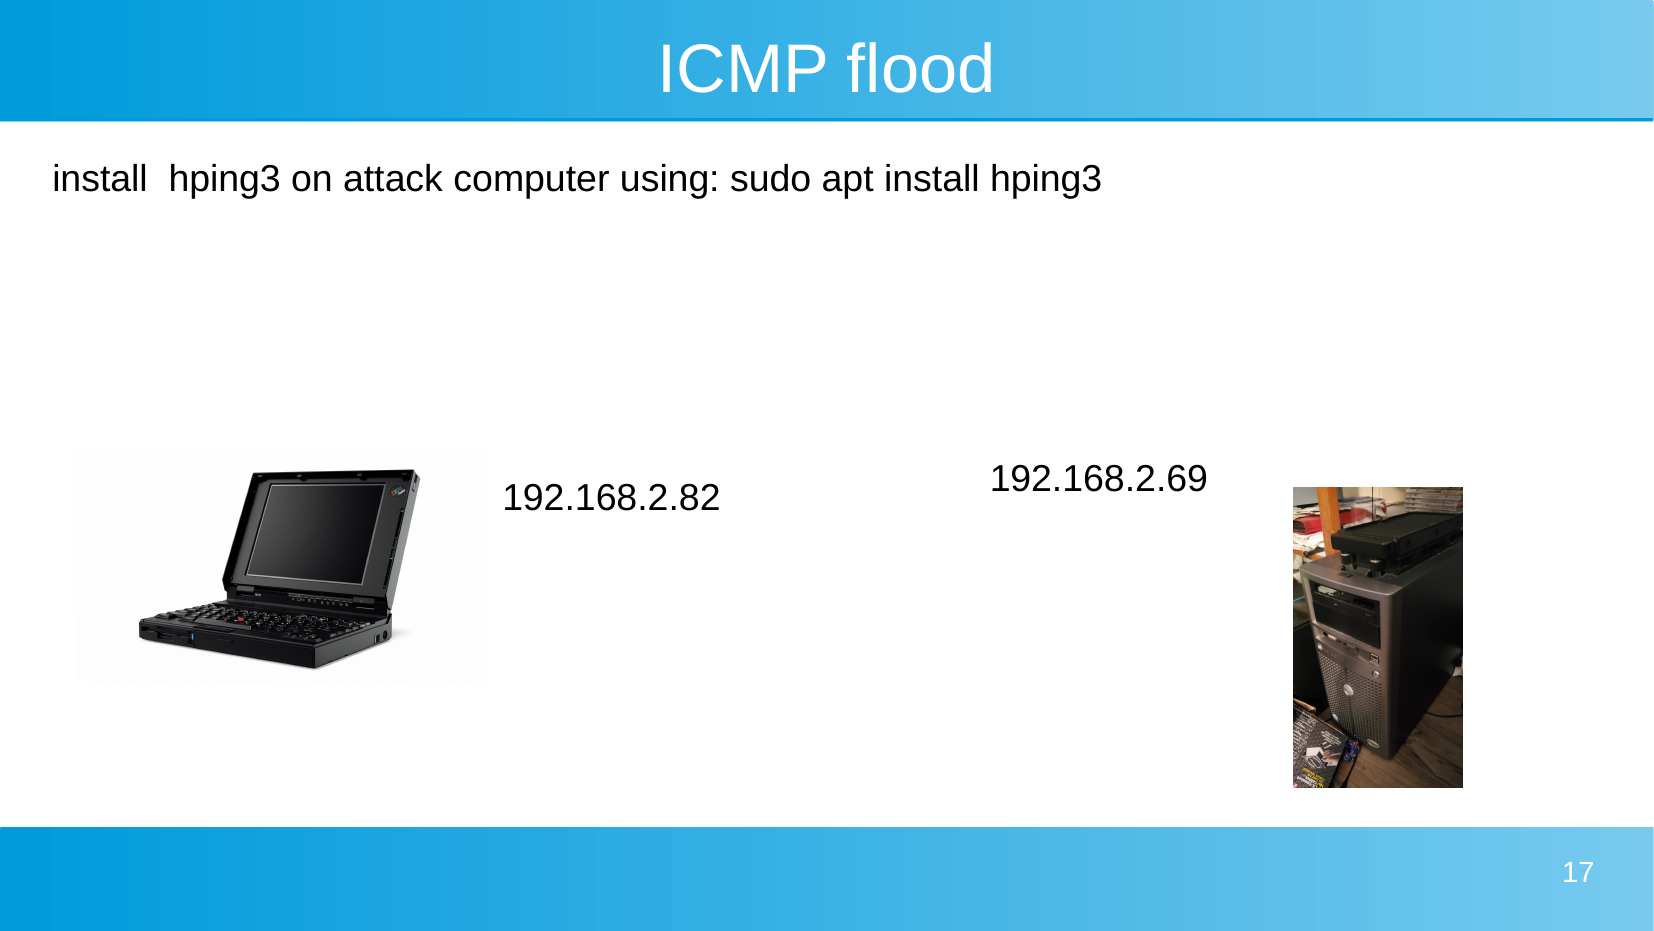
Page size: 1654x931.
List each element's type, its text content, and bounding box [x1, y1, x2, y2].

picture [75, 449, 488, 683]
picture [1293, 487, 1463, 788]
text_box 192.168.2.82 [487, 469, 788, 527]
text_box 192.168.2.69 [975, 450, 1276, 507]
text_box ­install hping3 on attack computer using: sudo apt install hping3 [37, 150, 1351, 207]
title ICMP flood [59, 29, 1595, 108]
